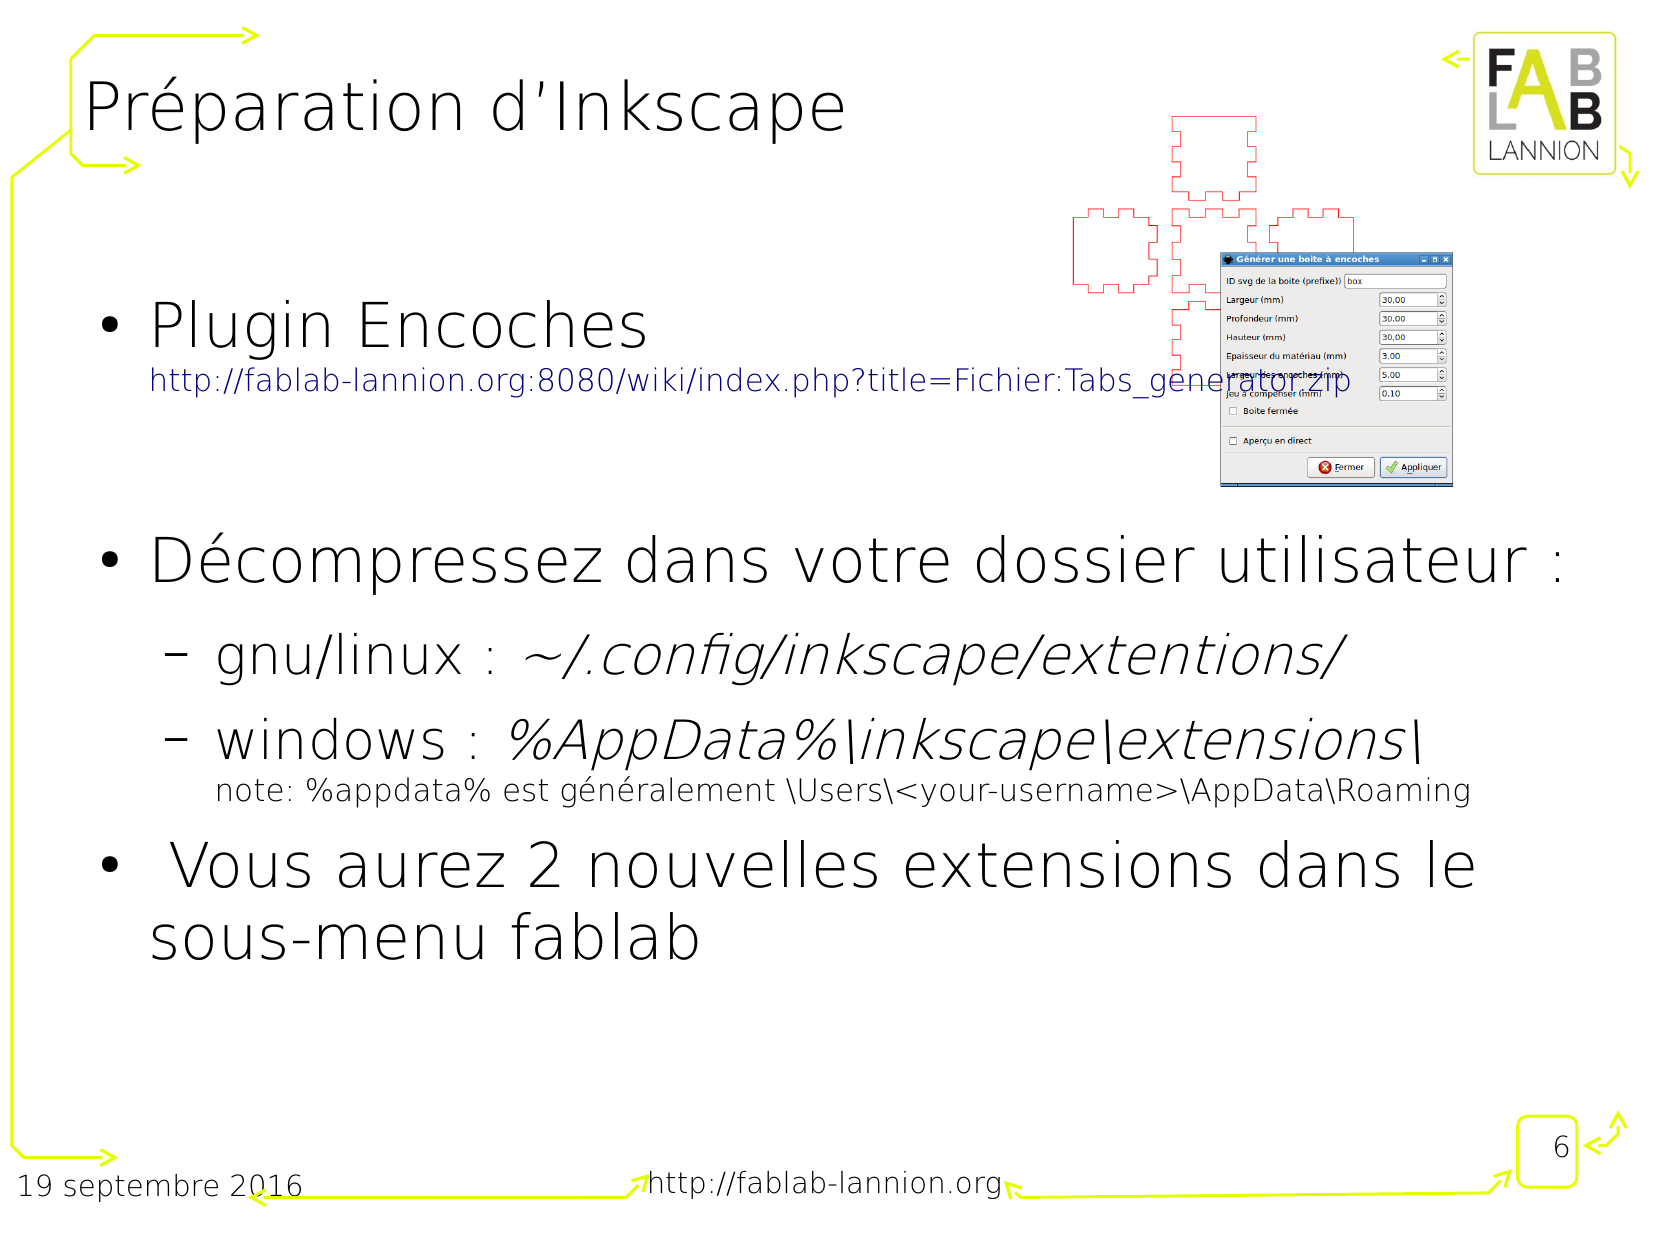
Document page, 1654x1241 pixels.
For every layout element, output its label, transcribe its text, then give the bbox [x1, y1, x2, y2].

picture [1470, 29, 1619, 178]
list Plugin Encoches http://fablab-lannion.org:8080/wiki/index.php?title=Fichier:Tabs_generator.zip Décompressez dans votre dossier utilisateur : gnu/linux : ~/.config/inkscape/extentions/ windows : %AppData%\inkscape\extensions\ note: %appdata% est généralement \Users\<your-username>\AppData\Roaming Vous aurez 2 nouvelles extensions dans le sous-menu fablab [82, 290, 1571, 1010]
title Préparation d’Inkscape [82, 49, 1441, 166]
picture [1056, 106, 1465, 290]
